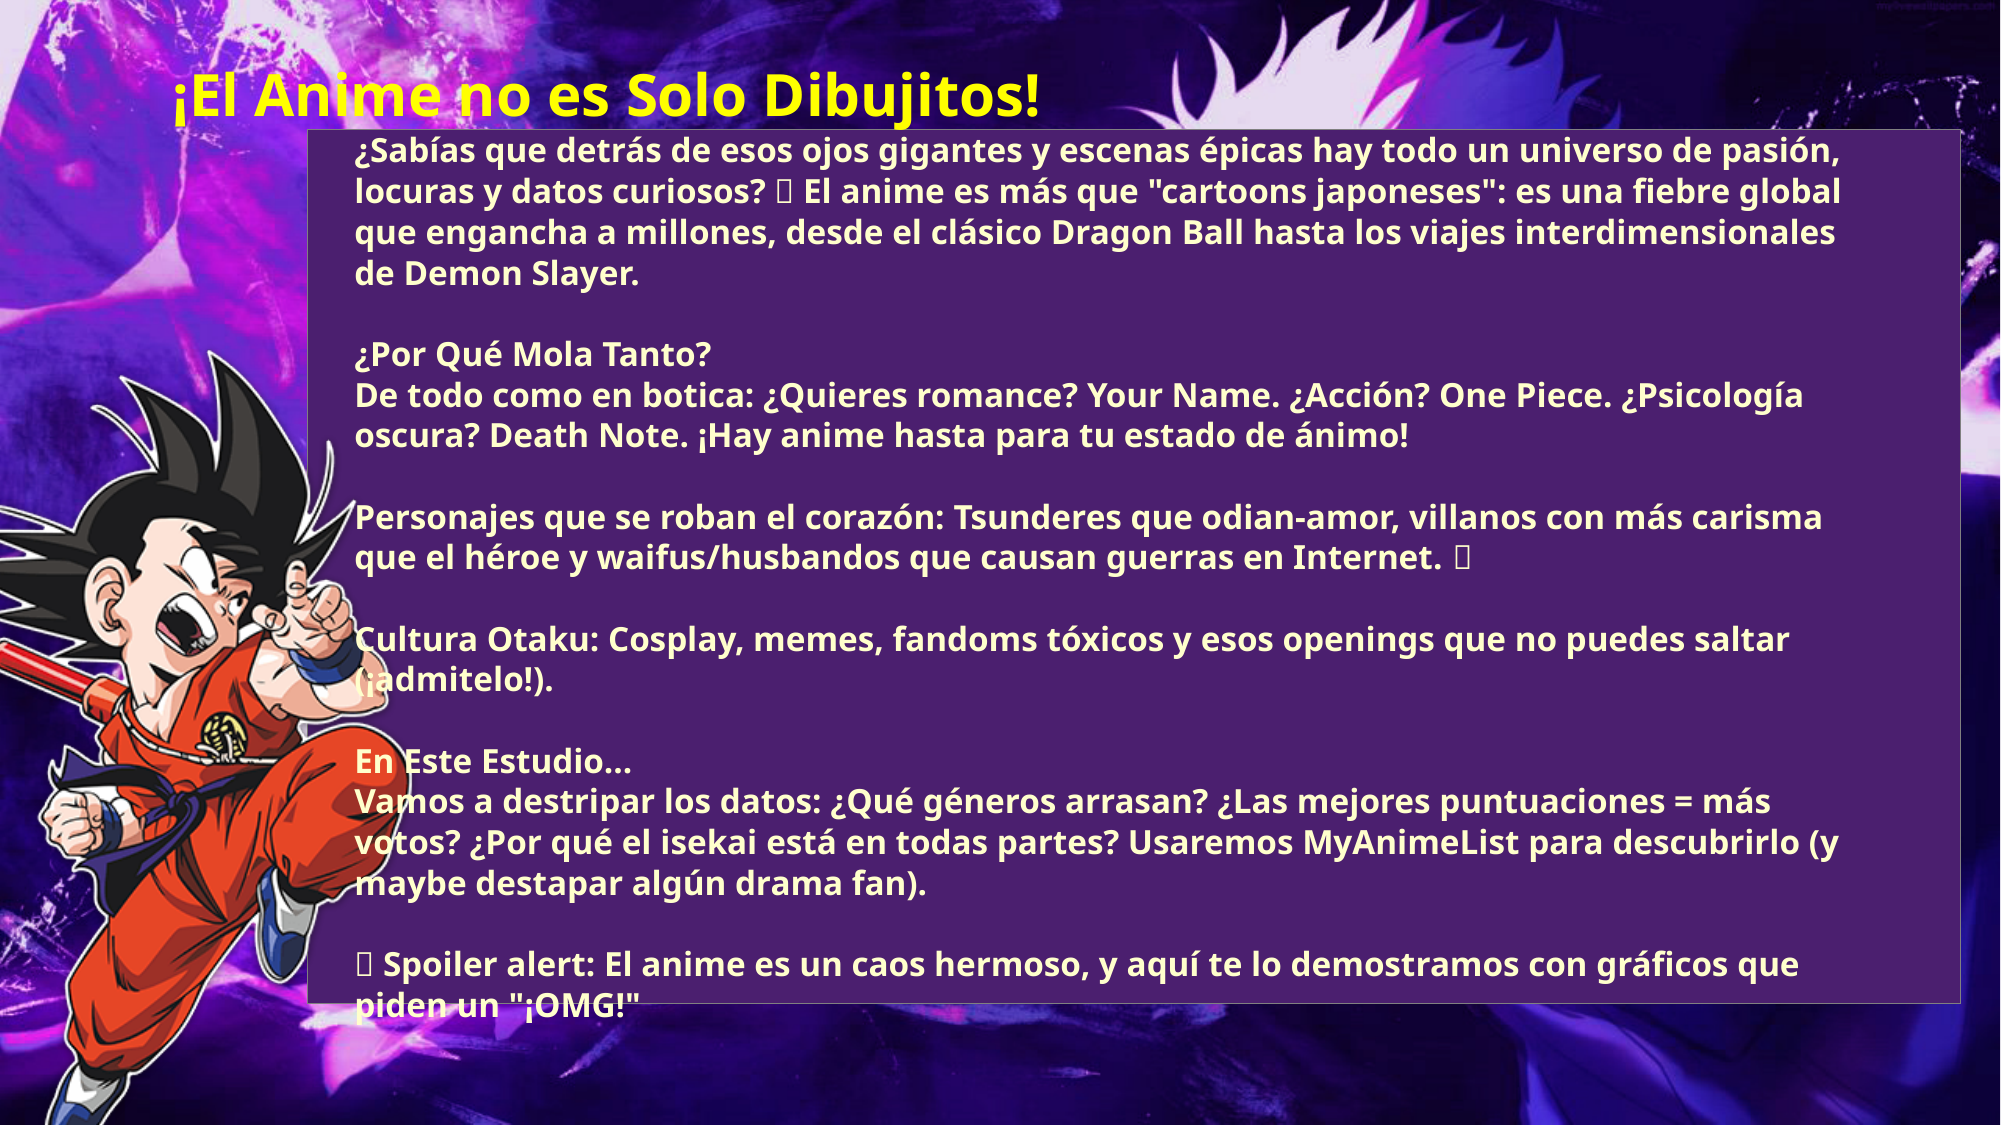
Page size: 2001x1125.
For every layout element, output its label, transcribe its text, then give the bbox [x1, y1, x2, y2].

title ¿Sabías que detrás de esos ojos gigantes y escenas épicas hay todo un universo de pasión, locuras y datos curiosos? 🌟 El anime es más que "cartoons japoneses": es una fiebre global que engancha a millones, desde el clásico Dragon Ball hasta los viajes interdimensionales de Demon Slayer. ¿Por Qué Mola Tanto? De todo como en botica: ¿Quieres romance? Your Name. ¿Acción? One Piece. ¿Psicología oscura? Death Note. ¡Hay anime hasta para tu estado de ánimo! Personajes que se roban el corazón: Tsunderes que odian-amor, villanos con más carisma que el héroe y waifus/husbandos que causan guerras en Internet. 💘 Cultura Otaku: Cosplay, memes, fandoms tóxicos y esos openings que no puedes saltar (¡admitelo!). En Este Estudio... Vamos a destripar los datos: ¿Qué géneros arrasan? ¿Las mejores puntuaciones = más votos? ¿Por qué el isekai está en todas partes? Usaremos MyAnimeList para descubrirlo (y maybe destapar algún drama fan). 📢 Spoiler alert: El anime es un caos hermoso, y aquí te lo demostramos con gráficos que piden un "¡OMG!" [354, 802, 1855, 991]
list ¡El Anime no es Solo Dibujitos! [101, 59, 1902, 802]
picture [0, 0, 2001, 1125]
text_box [650, 129, 1961, 1004]
